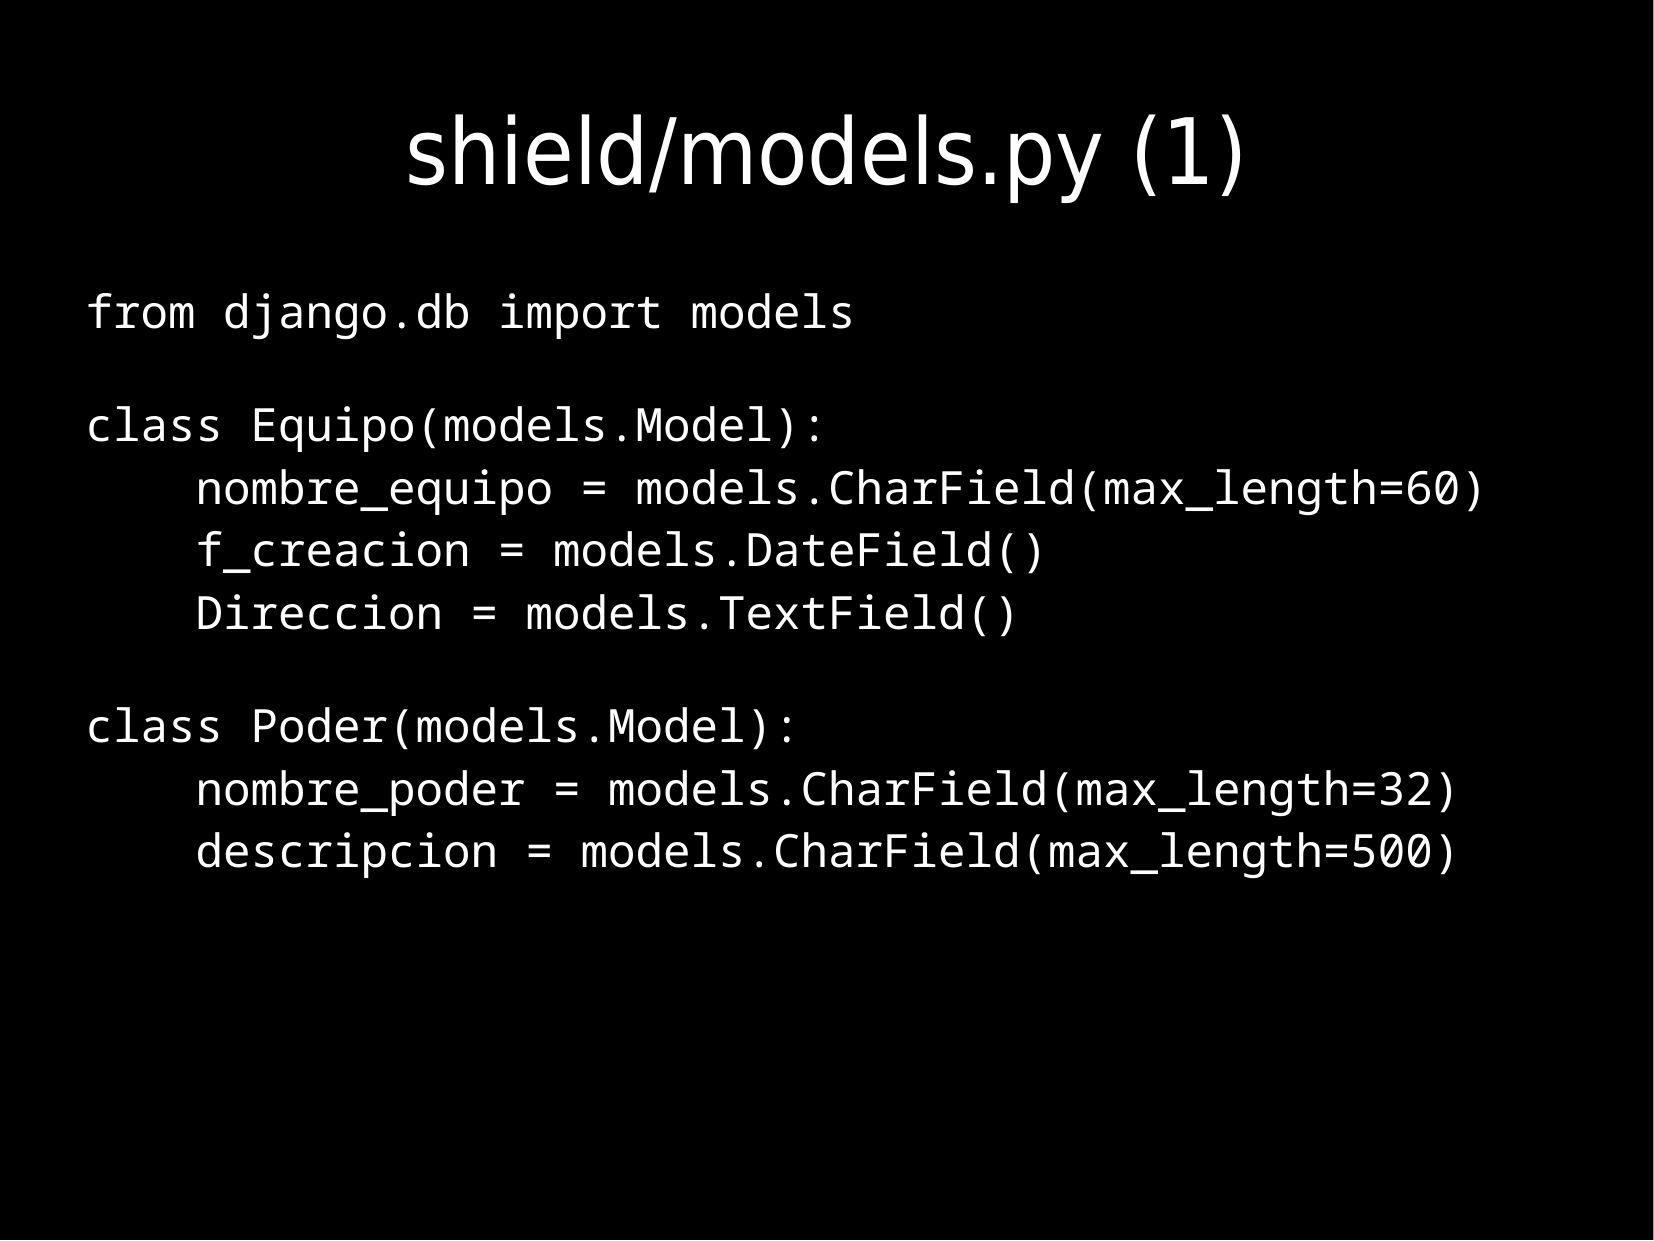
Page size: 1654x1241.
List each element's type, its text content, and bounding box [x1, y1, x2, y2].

text_box from django.db import models class Equipo(models.Model): nombre_equipo = models.CharField(max_length=60) f_creacion = models.DateField() Direccion = models.TextField() class Poder(models.Model): nombre_poder = models.CharField(max_length=32) descripcion = models.CharField(max_length=500) [70, 271, 1560, 1193]
title shield/models.py (1) [82, 49, 1571, 257]
